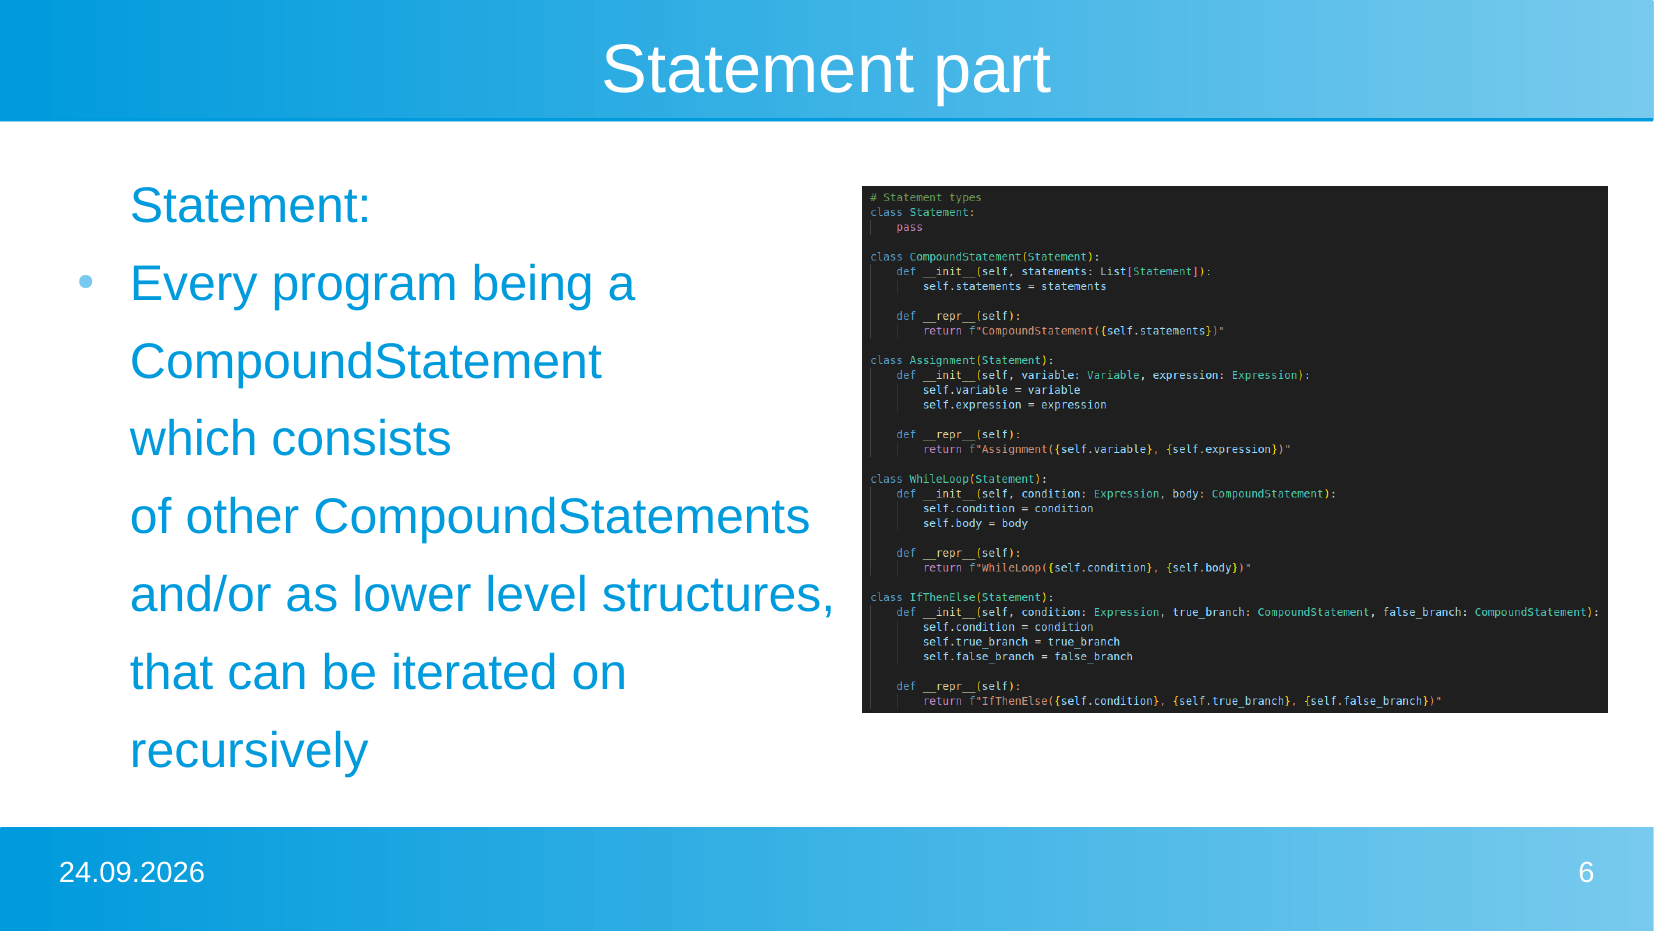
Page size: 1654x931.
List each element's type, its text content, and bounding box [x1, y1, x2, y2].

picture [862, 186, 1608, 713]
title Statement part [59, 29, 1595, 108]
list Statement: Every program being a CompoundStatement which consists of other CompoundStatements and/or as lower level structures, that can be iterated on recursively [59, 177, 1595, 768]
